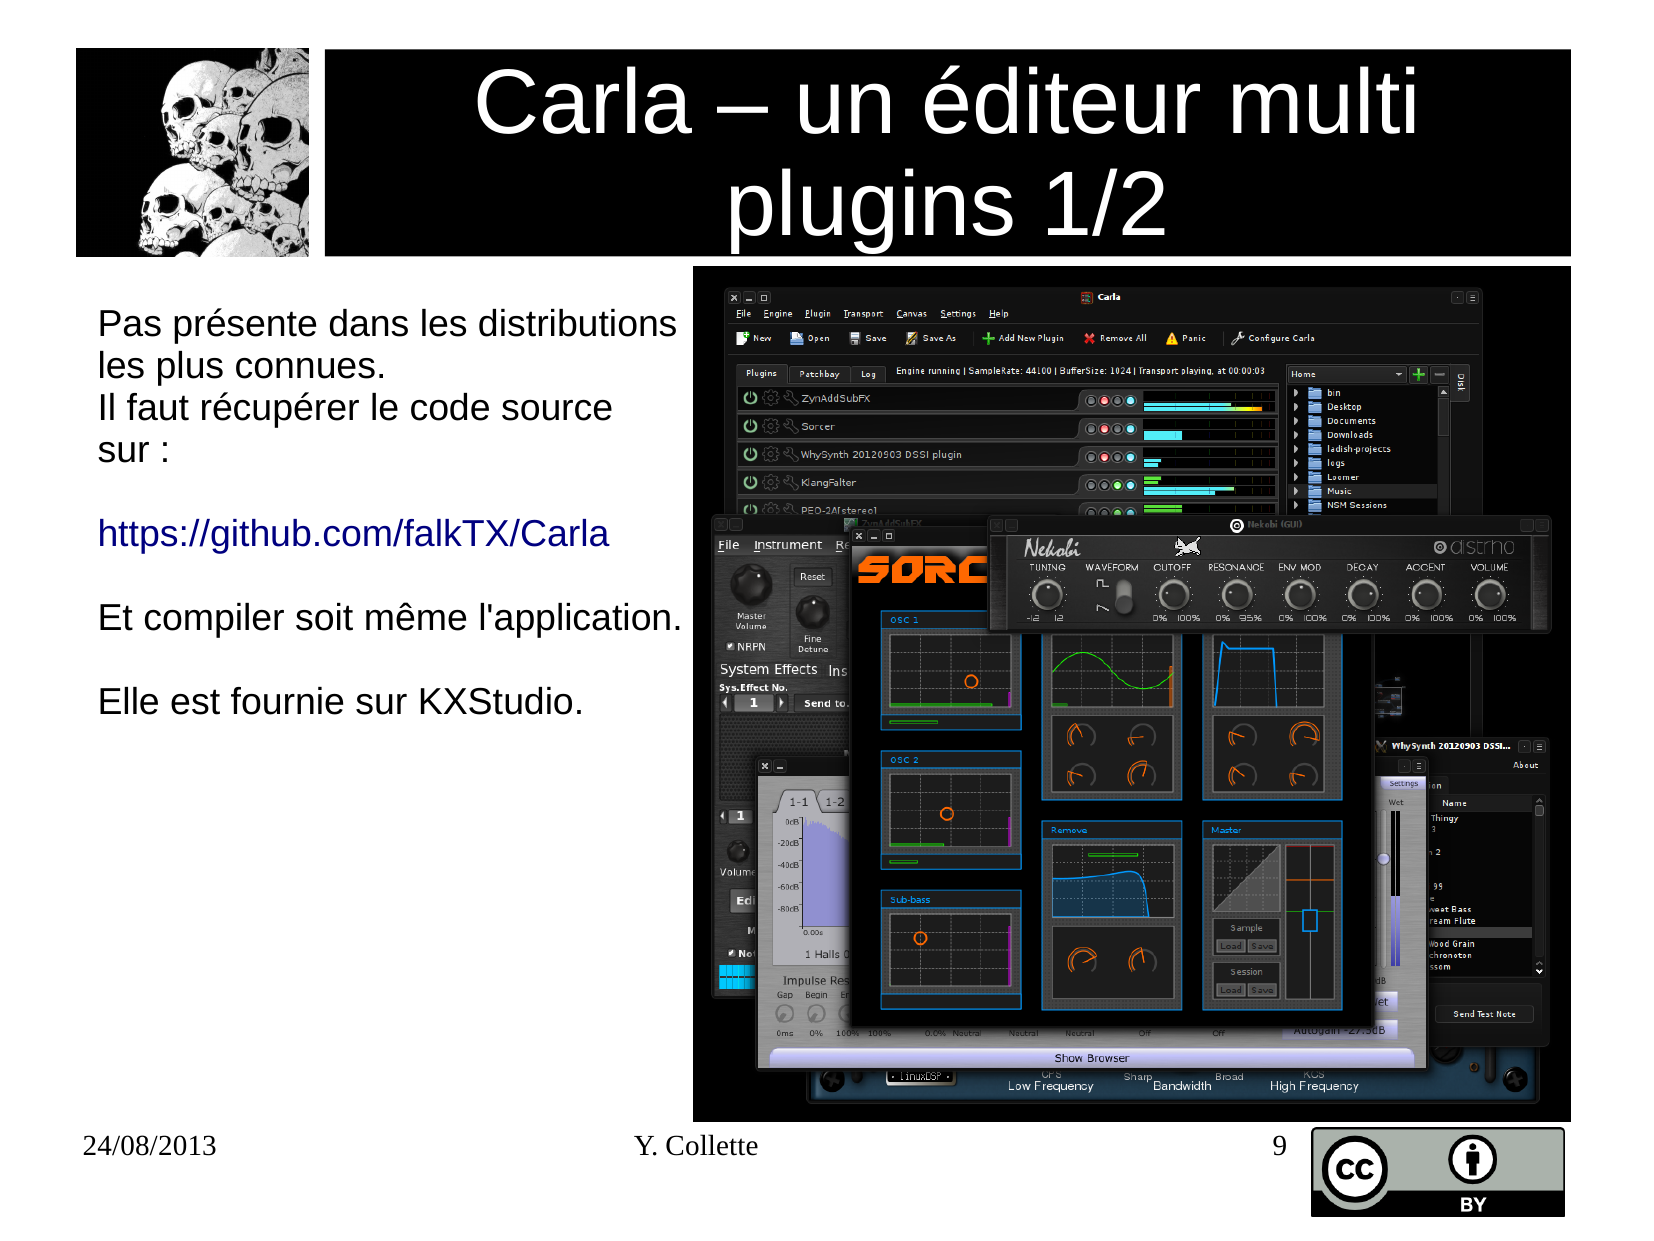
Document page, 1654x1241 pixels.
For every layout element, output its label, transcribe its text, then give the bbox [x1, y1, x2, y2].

text_box Pas présente dans les distributions les plus connues. Il faut récupérer le code source sur : https://github.com/falkTX/Carla Et compiler soit même l'application. Elle est fournie sur KXStudio. [82, 295, 709, 730]
picture [693, 266, 1571, 1123]
picture [1311, 1127, 1565, 1217]
title Carla – un éditeur multi plugins 1/2 [324, 49, 1571, 257]
picture [76, 48, 309, 257]
